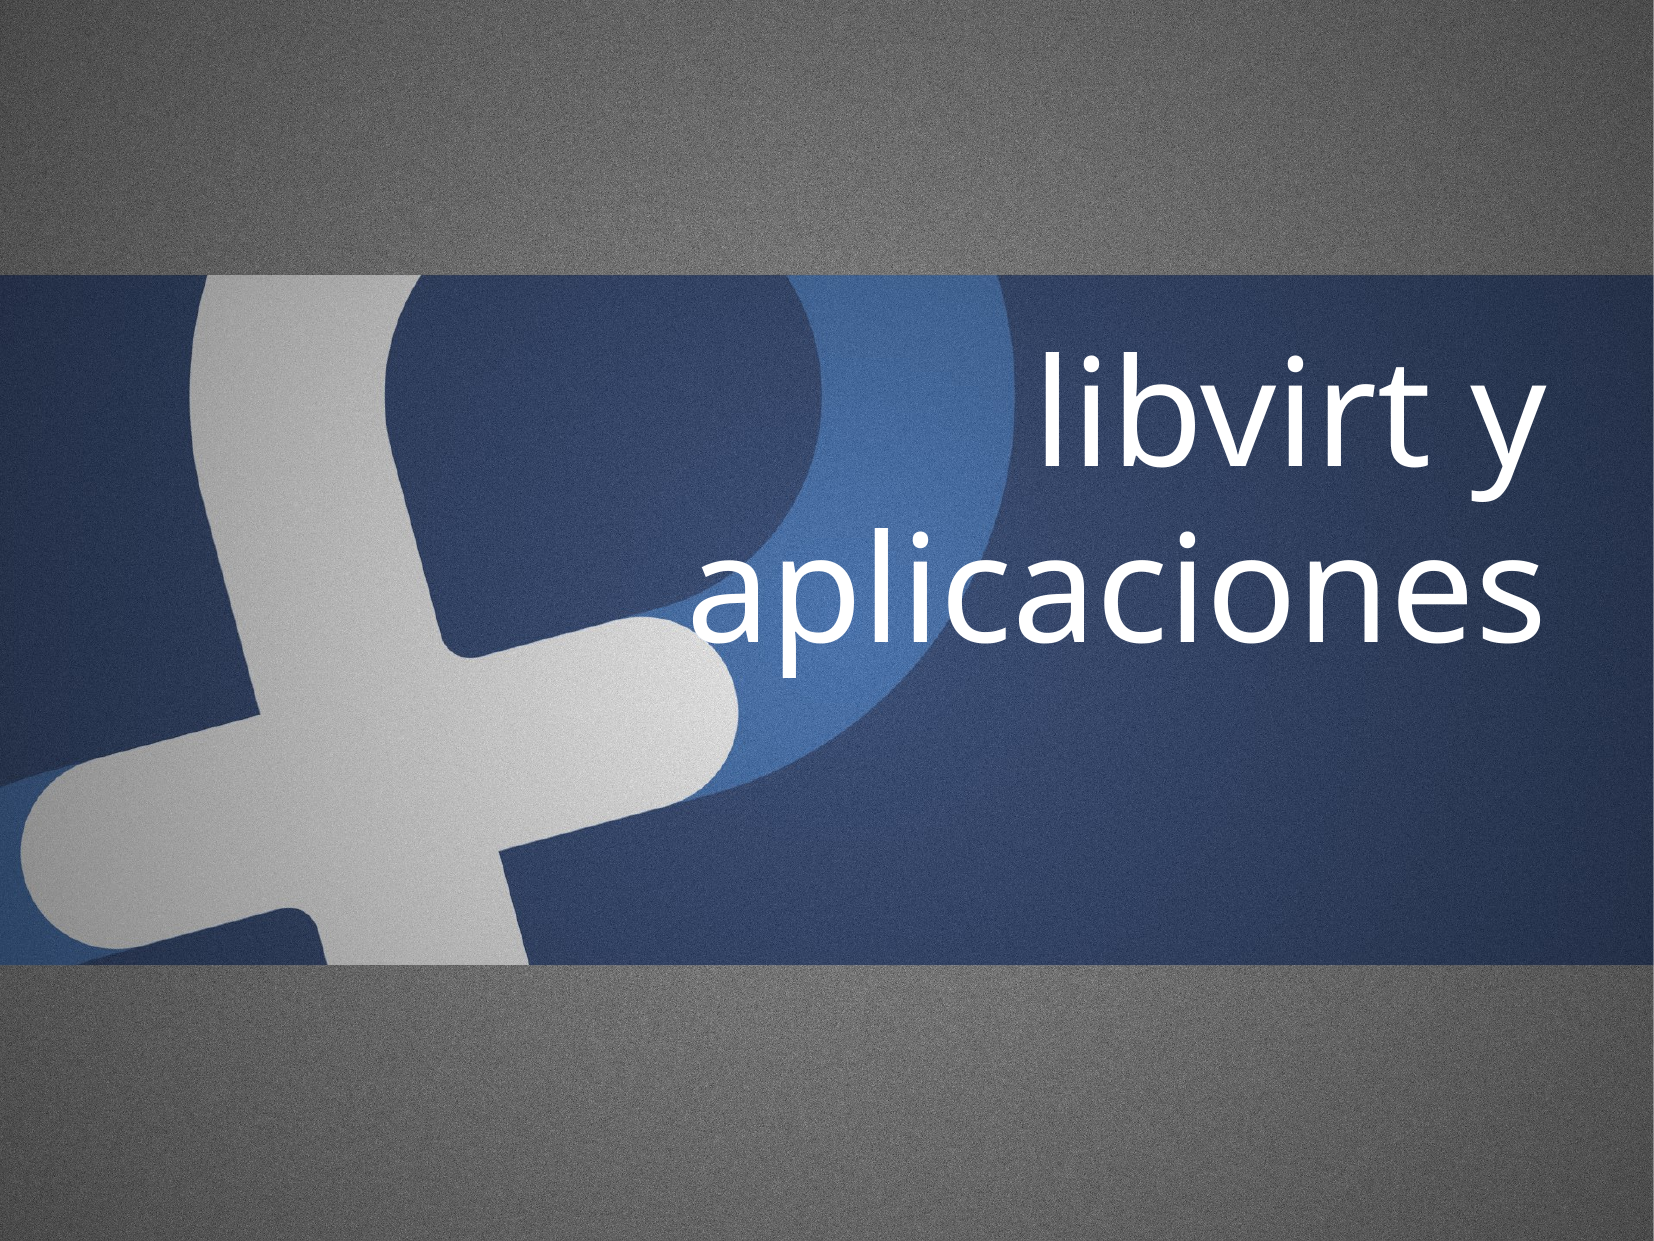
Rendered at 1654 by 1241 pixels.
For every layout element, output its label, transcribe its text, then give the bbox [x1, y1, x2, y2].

text_box libvirt y aplicaciones [796, 571, 840, 633]
text_box libvirt y aplicaciones [447, 315, 1563, 654]
picture [0, 0, 1654, 1241]
